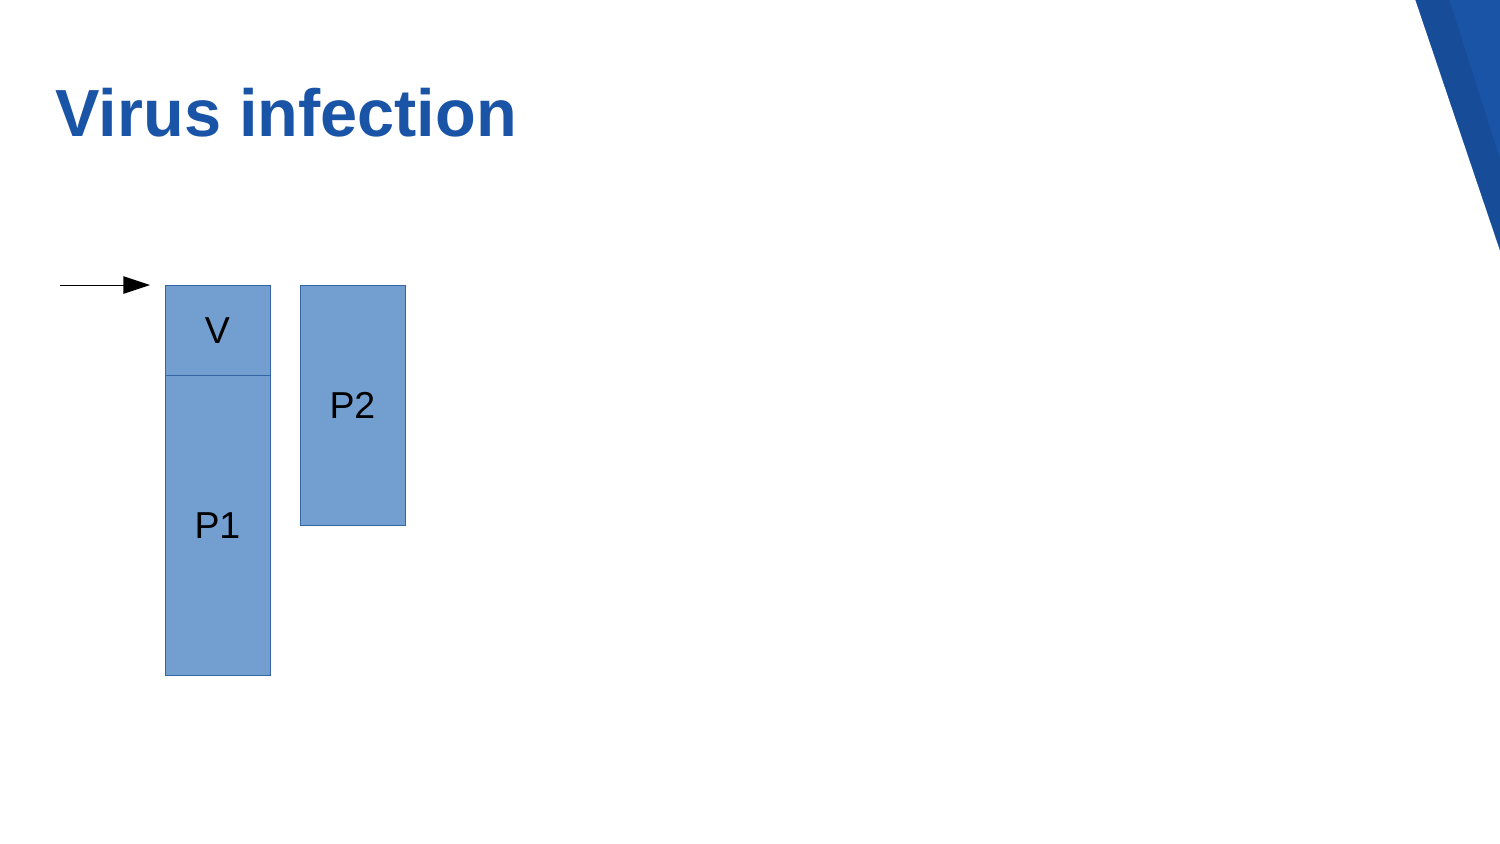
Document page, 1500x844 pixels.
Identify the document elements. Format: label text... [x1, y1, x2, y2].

text_box V [165, 285, 271, 376]
title Virus infection [40, 97, 1231, 166]
text_box P1 [165, 376, 271, 676]
text_box P2 [300, 285, 406, 526]
